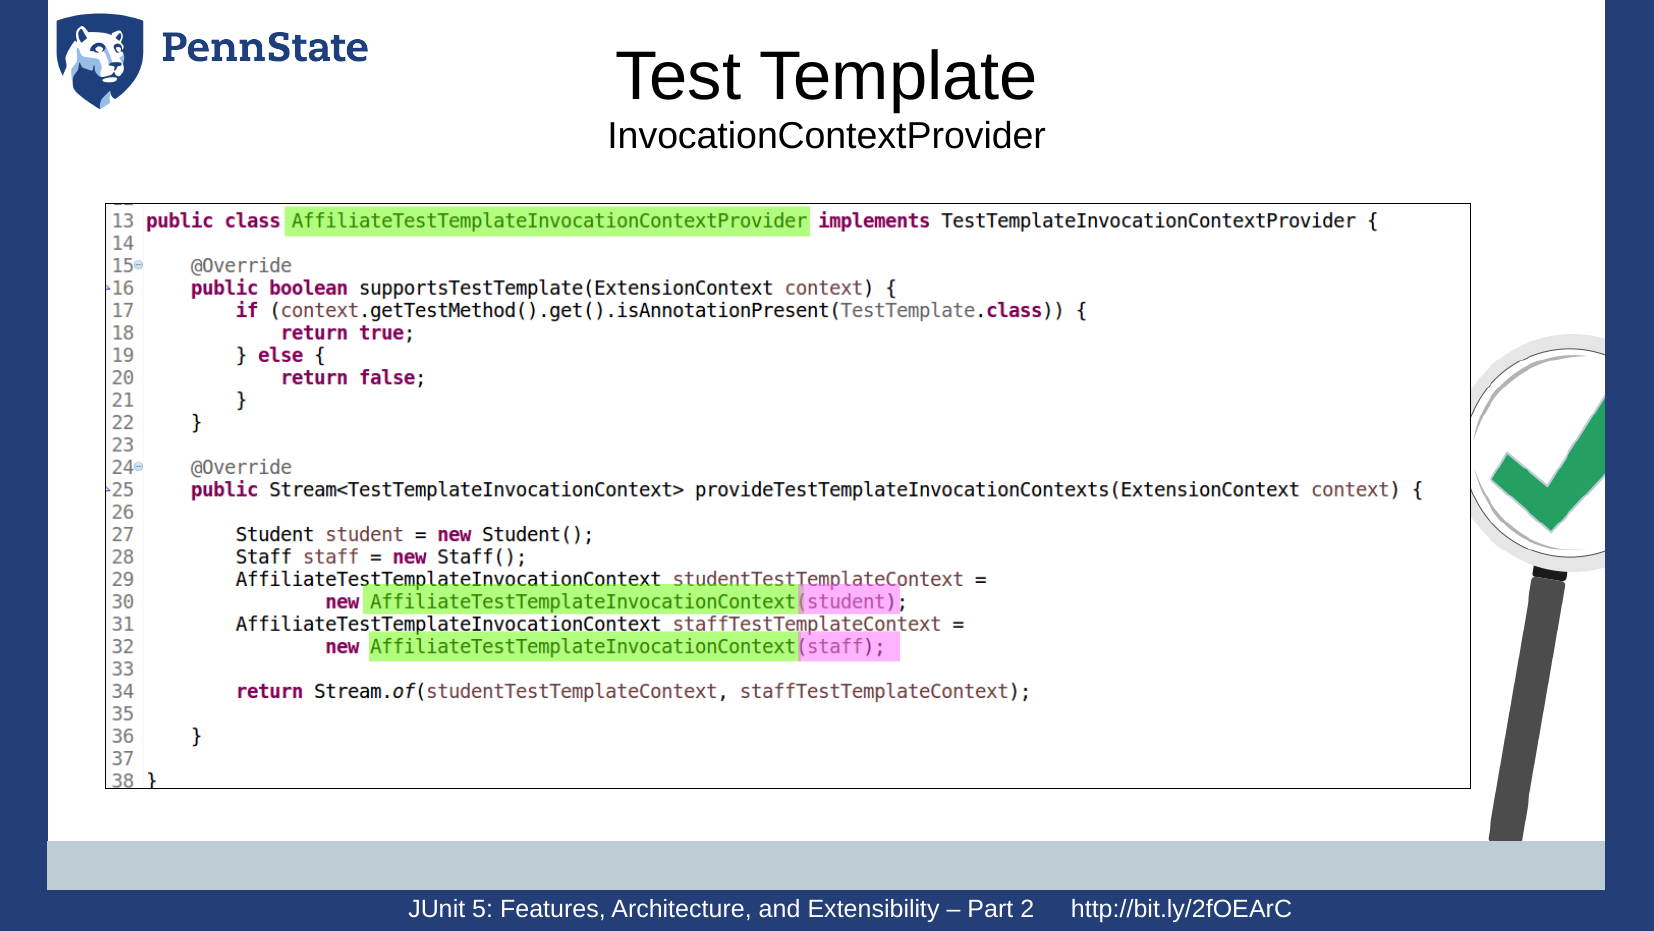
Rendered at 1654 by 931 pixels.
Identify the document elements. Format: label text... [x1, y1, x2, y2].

picture [105, 203, 1605, 841]
text_box [363, 584, 901, 615]
text_box [369, 631, 901, 662]
picture [48, 0, 411, 152]
text_box [284, 206, 811, 237]
title Test Template InvocationContextProvider [61, 19, 1592, 175]
